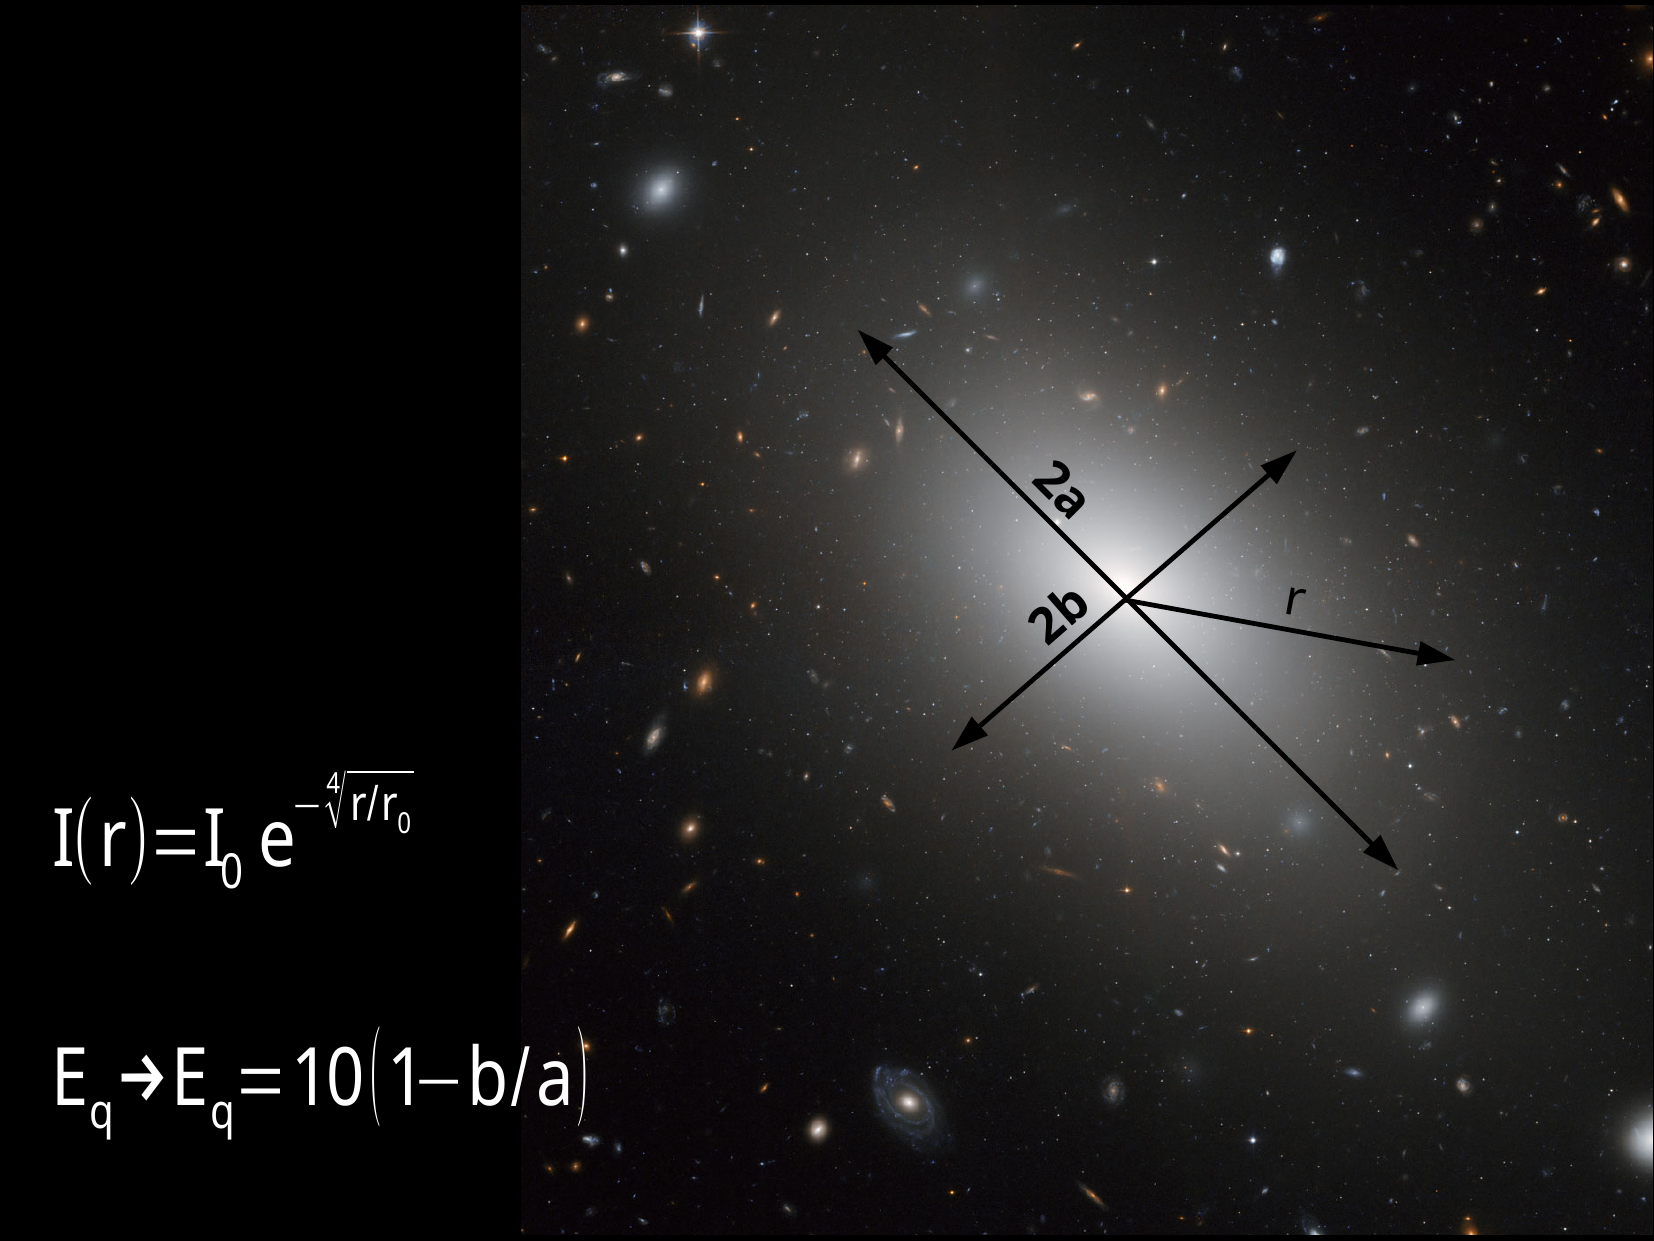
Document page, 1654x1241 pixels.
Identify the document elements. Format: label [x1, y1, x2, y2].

chart [45, 765, 421, 901]
picture [521, 5, 1653, 1235]
chart [45, 1022, 596, 1141]
